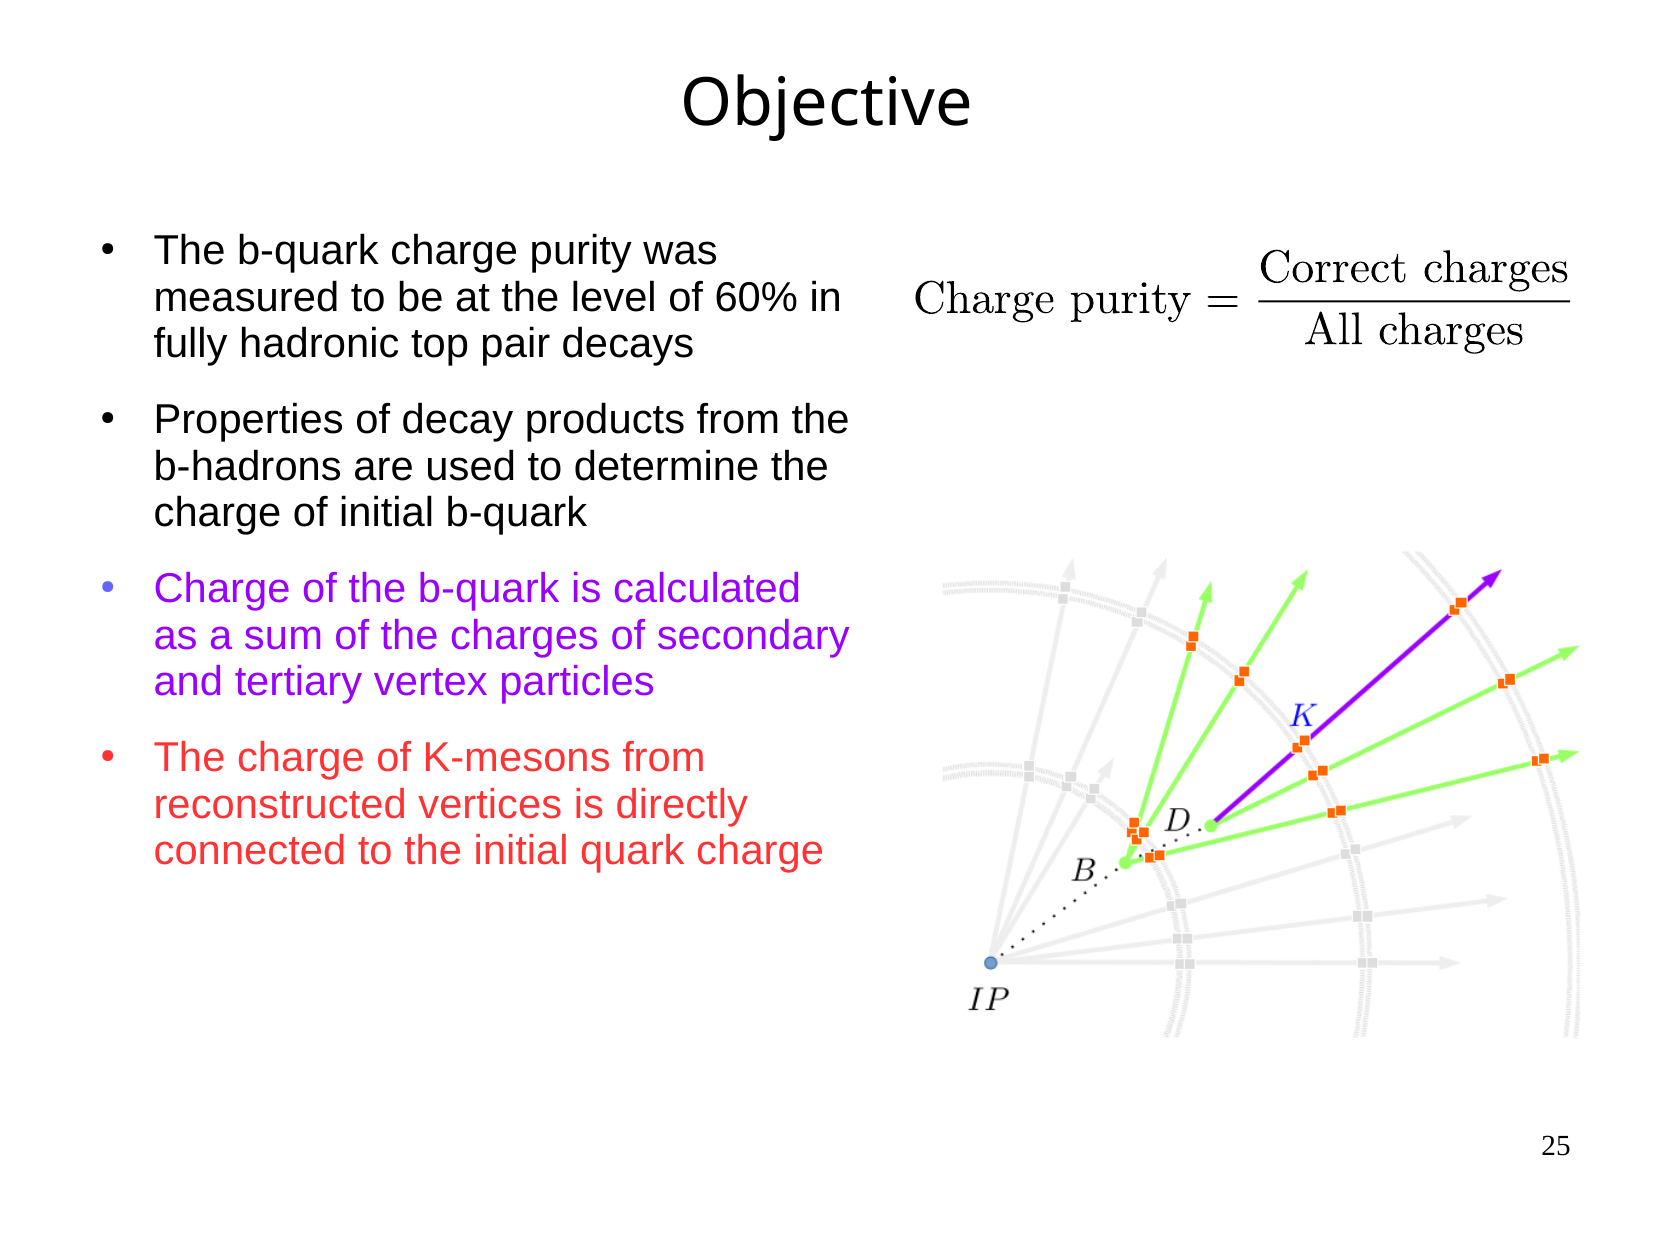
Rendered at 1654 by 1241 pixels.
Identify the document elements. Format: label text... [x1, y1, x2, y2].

title Objective [82, 49, 1571, 151]
text_box [912, 249, 1571, 354]
list The b-quark charge purity was measured to be at the level of 60% in fully hadronic top pair decays Properties of decay products from the b-hadrons are used to determine the charge of initial b-quark Charge of the b-quark is calculated as a sum of the charges of secondary and tertiary vertex particles The charge of K-mesons from reconstructed vertices is directly connected to the initial quark charge [82, 227, 856, 1114]
picture [942, 518, 1603, 1059]
